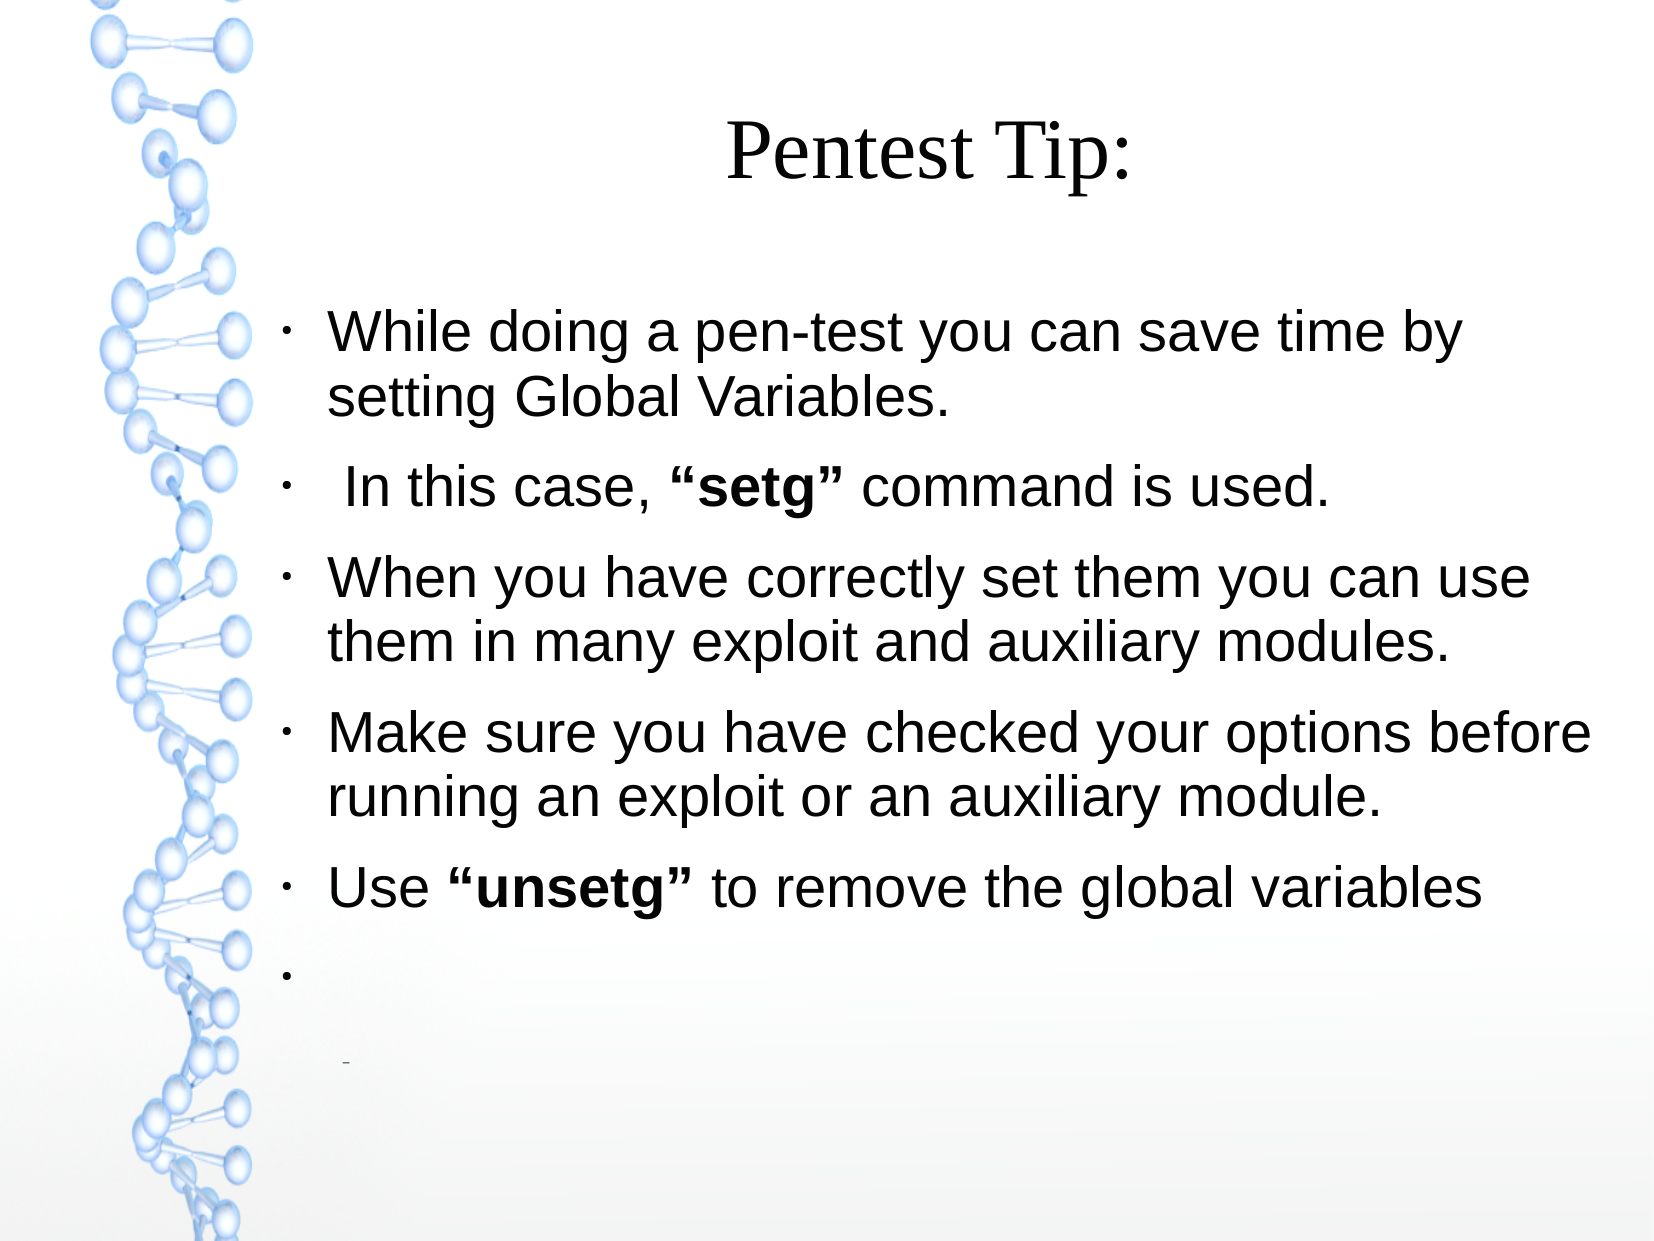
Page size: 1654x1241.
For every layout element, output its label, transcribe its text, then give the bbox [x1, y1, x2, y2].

picture [0, 0, 1654, 1241]
list While doing a pen-test you can save time by setting Global Variables. In this case, “setg” command is used. When you have correctly set them you can use them in many exploit and auxiliary modules. Make sure you have checked your options before running an exploit or an auxiliary module. Use “unsetg” to remove the global variables [265, 299, 1595, 1019]
title Pentest Tip: [265, 47, 1595, 252]
